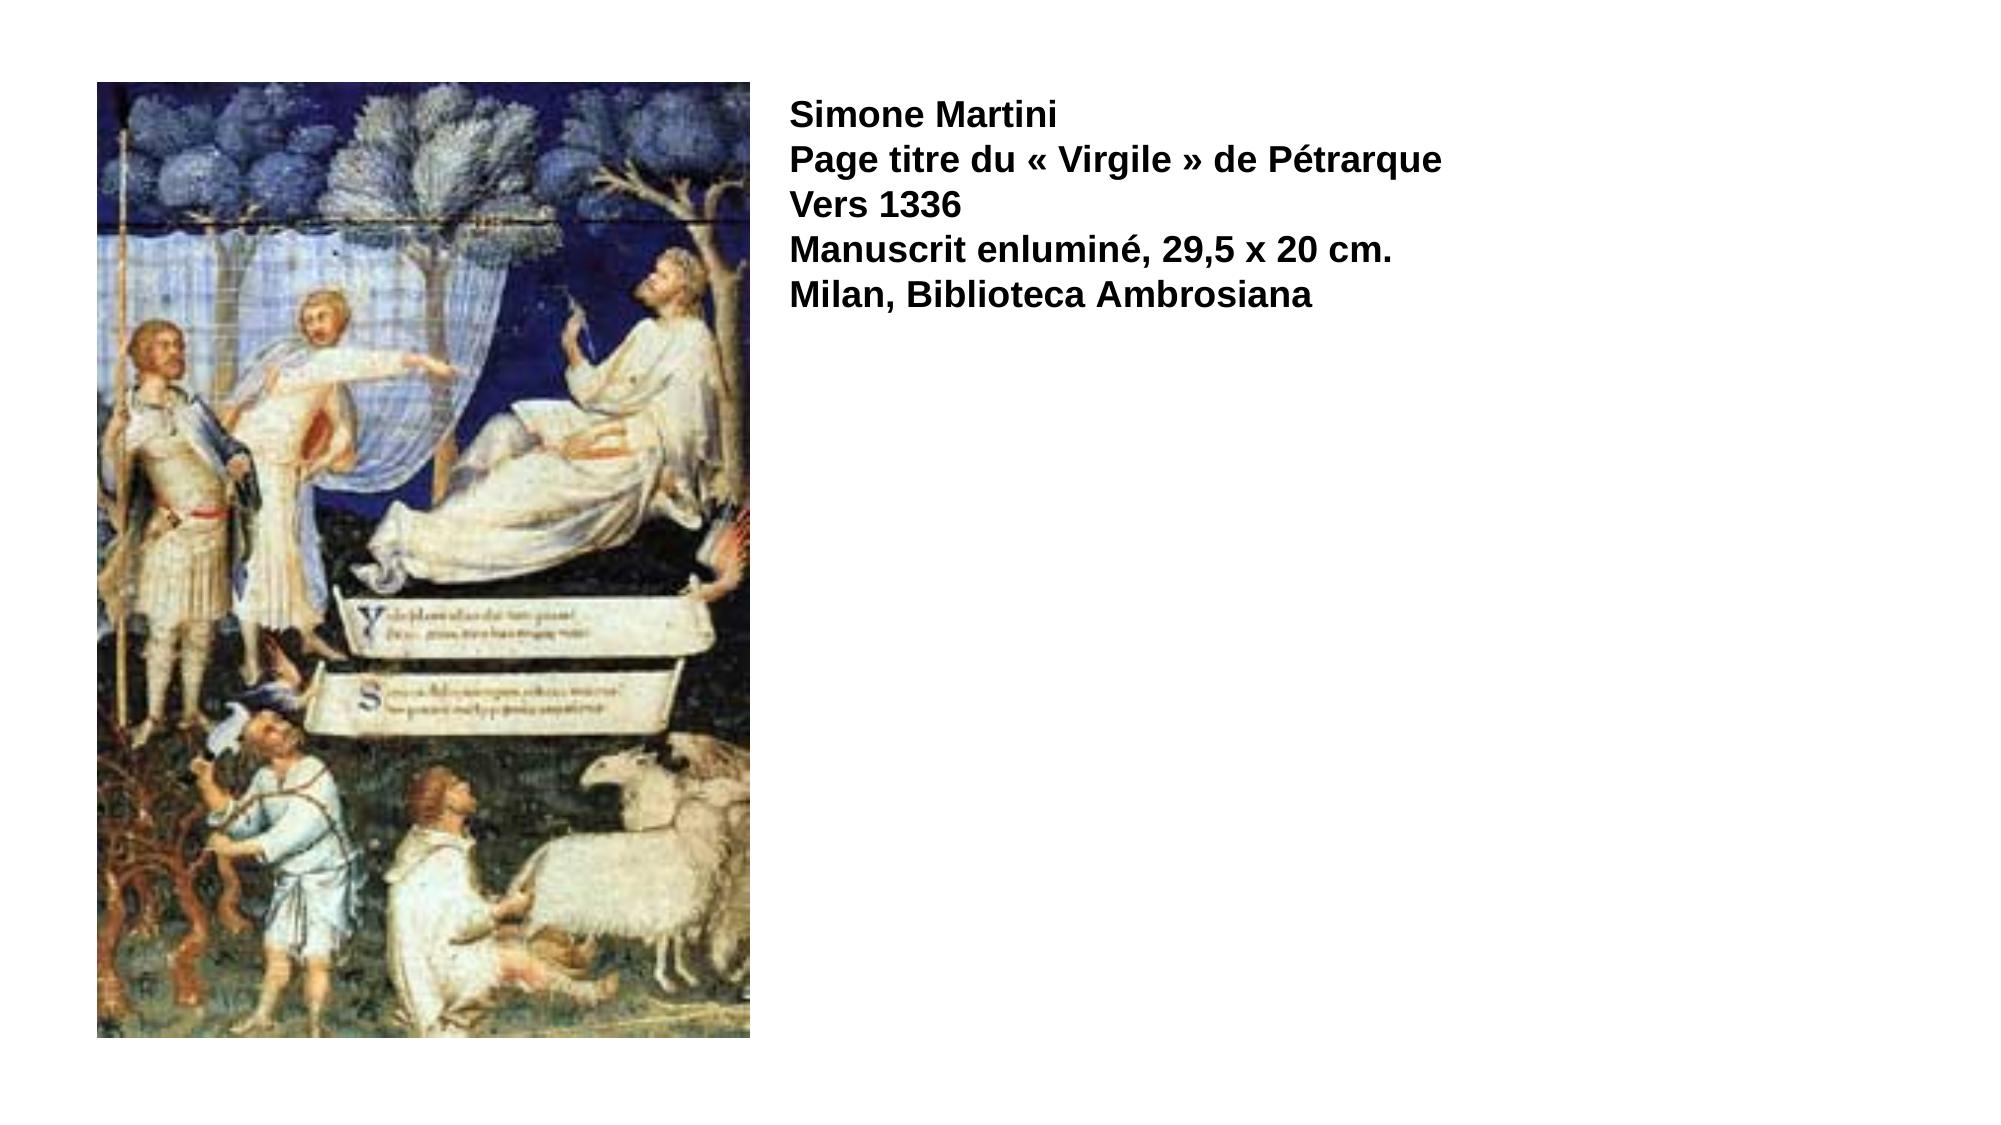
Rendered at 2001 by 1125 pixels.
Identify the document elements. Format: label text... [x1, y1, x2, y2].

text_box Simone Martini Page titre du « Virgile » de Pétrarque Vers 1336 Manuscrit enluminé, 29,5 x 20 cm. Milan, Biblioteca Ambrosiana [774, 82, 1775, 323]
picture [97, 82, 750, 1038]
